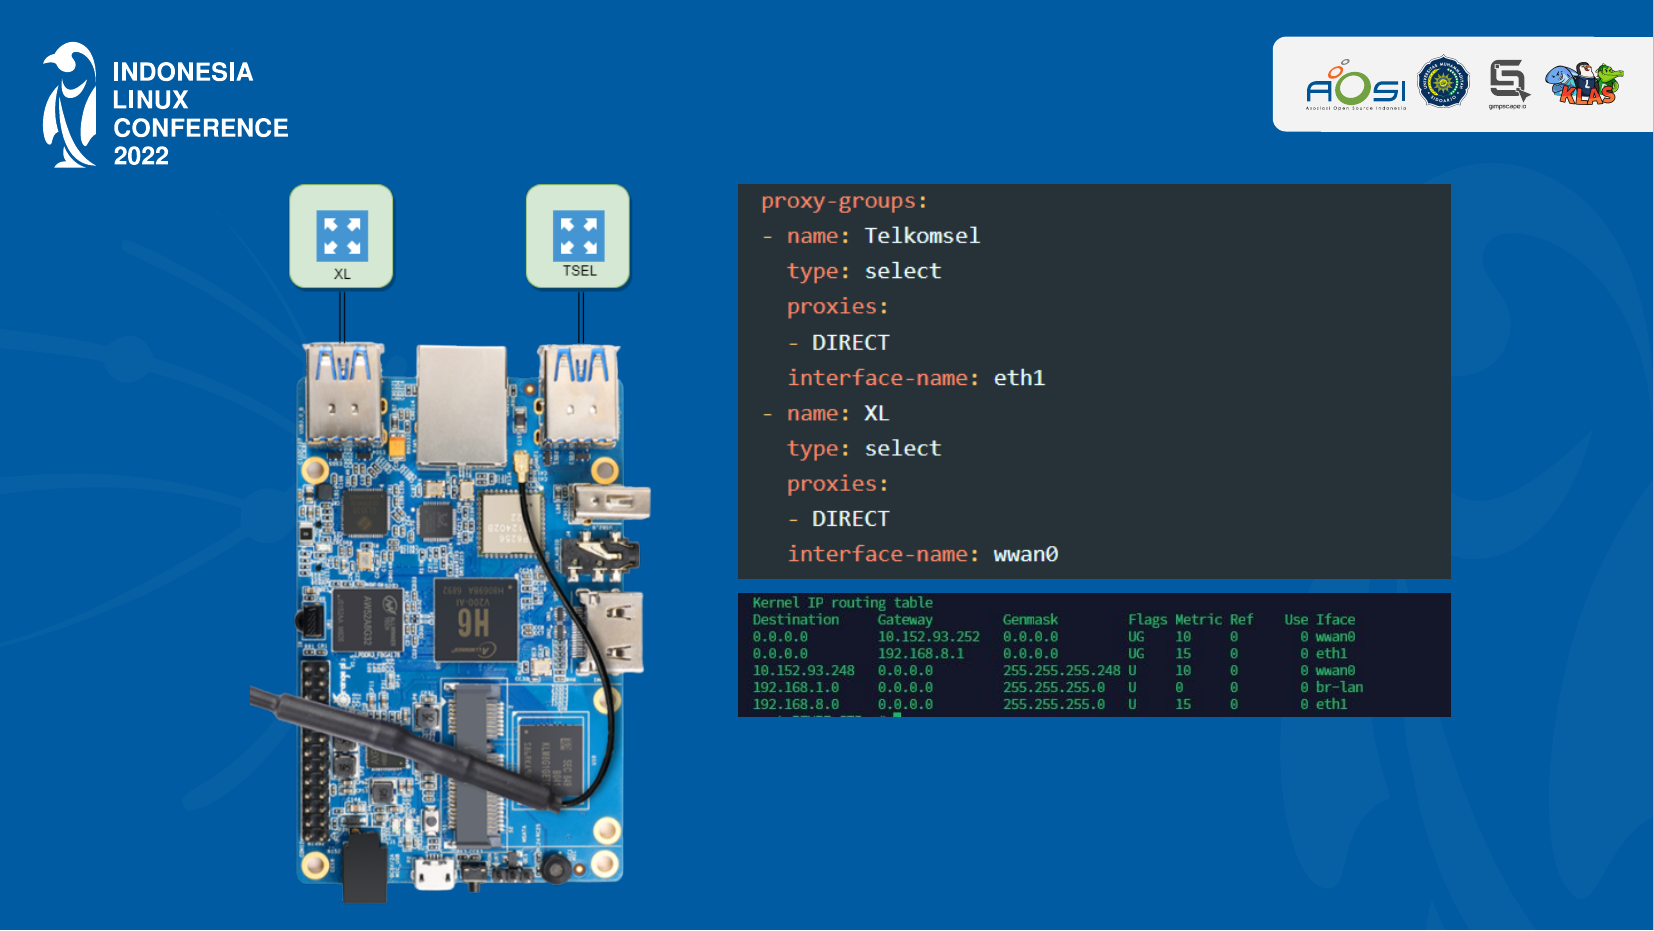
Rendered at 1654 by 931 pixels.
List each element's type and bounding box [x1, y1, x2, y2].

picture [1416, 54, 1471, 108]
picture [738, 184, 1451, 579]
picture [250, 184, 661, 915]
picture [1545, 62, 1624, 105]
picture [738, 593, 1451, 717]
